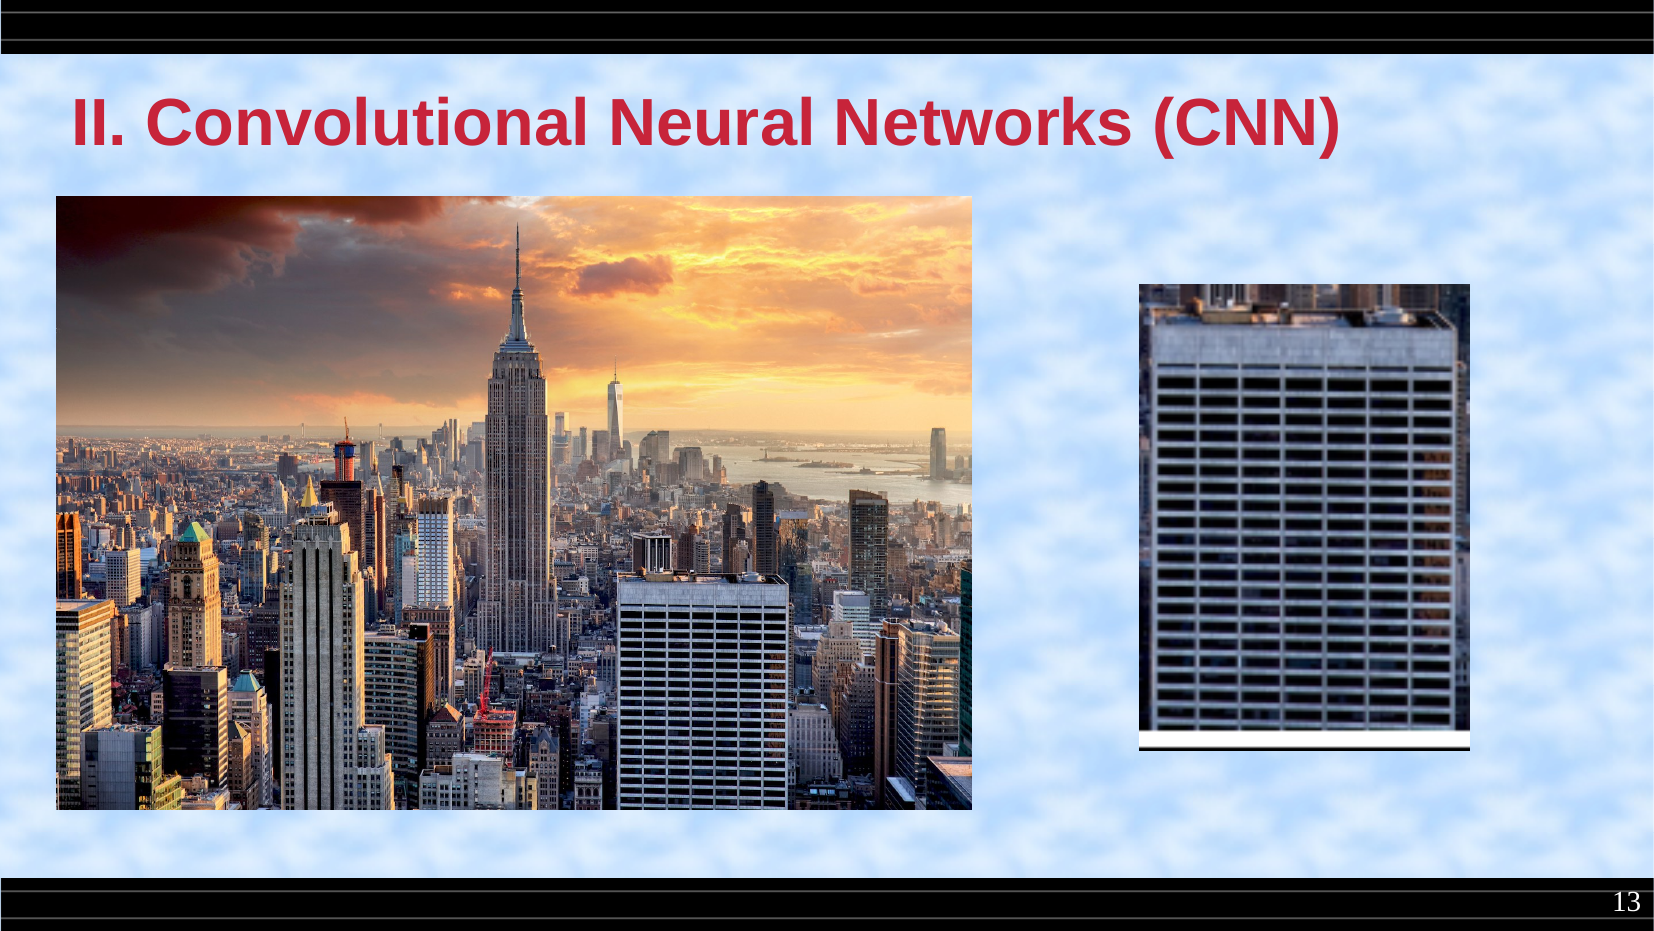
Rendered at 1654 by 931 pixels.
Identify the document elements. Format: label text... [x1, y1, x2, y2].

title II. Convolutional Neural Networks (CNN) [71, 44, 1560, 201]
picture [0, 0, 1654, 931]
list [56, 99, 1545, 585]
